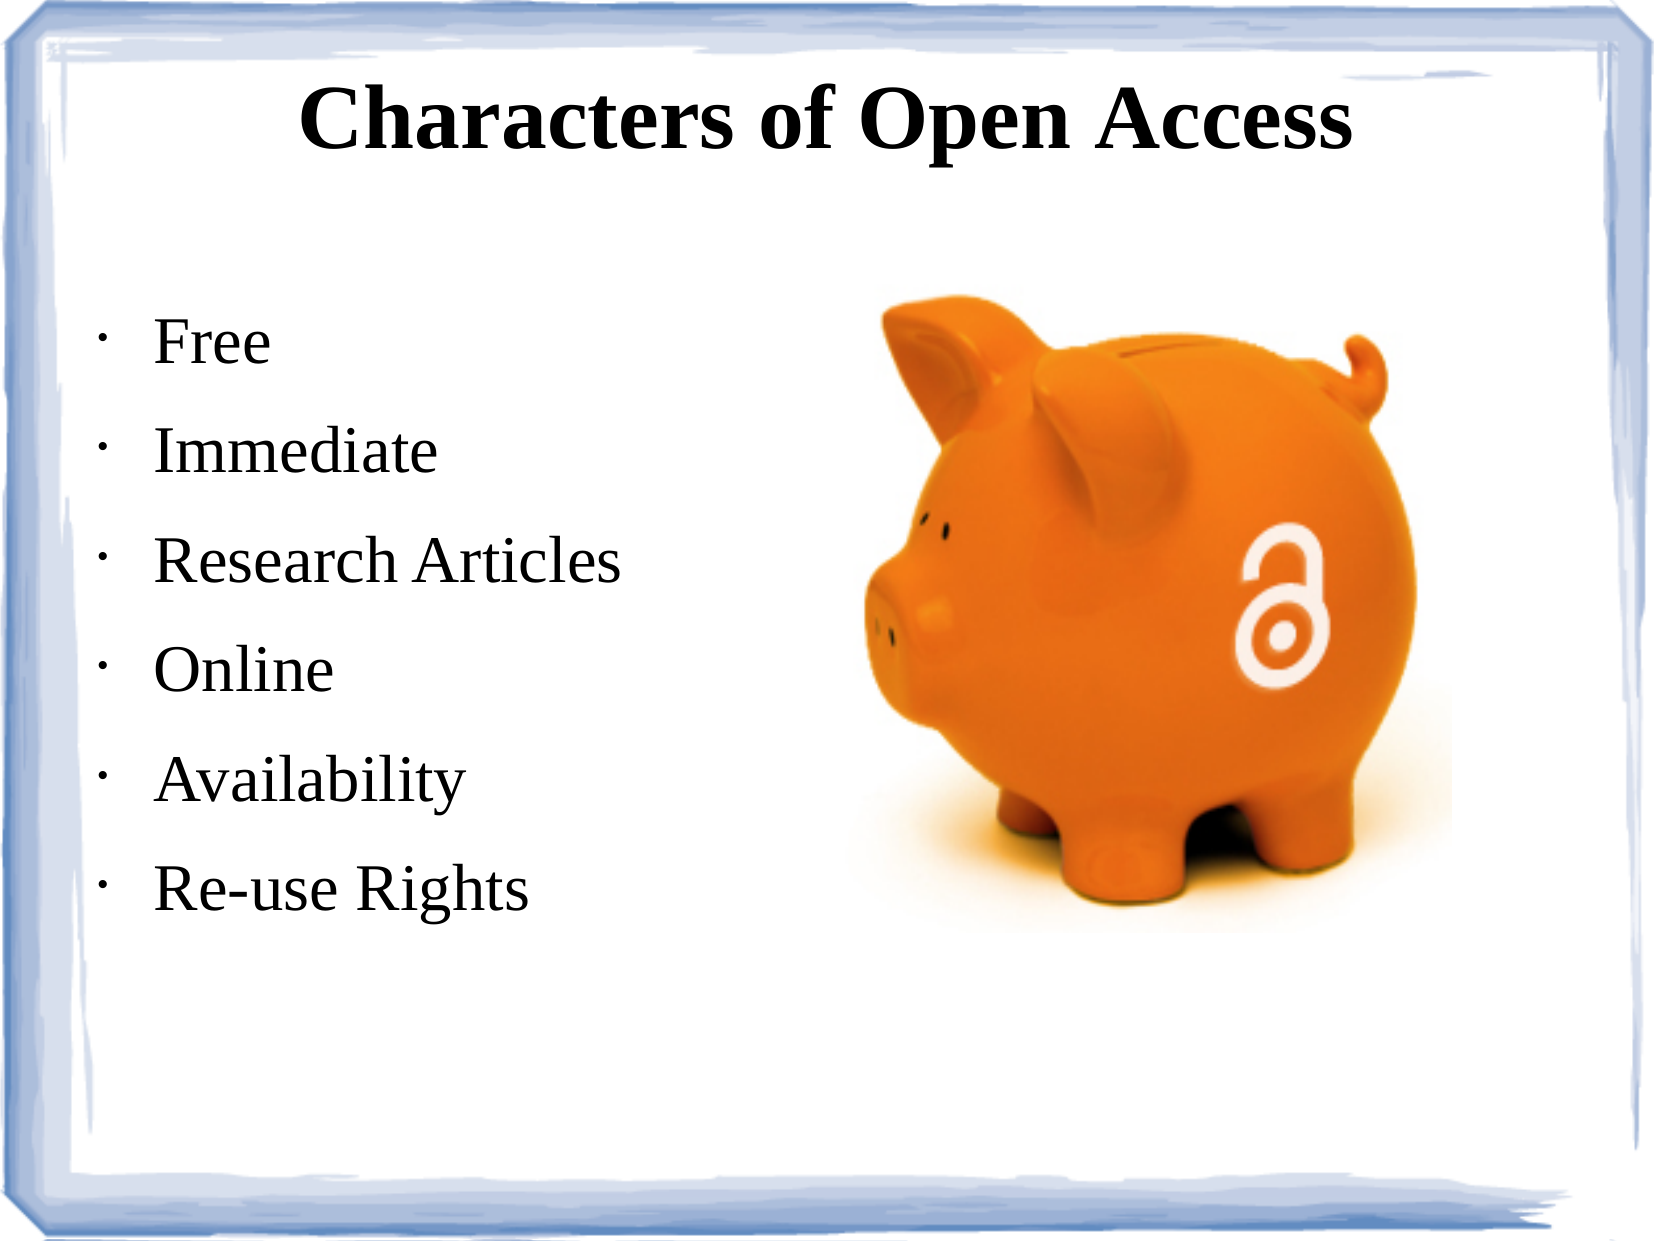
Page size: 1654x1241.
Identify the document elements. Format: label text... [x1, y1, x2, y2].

text_box Free Immediate Research Articles Online Availability Re-use Rights [82, 289, 1571, 1108]
title Characters of Open Access [82, 49, 1571, 257]
picture [0, 0, 1654, 1241]
